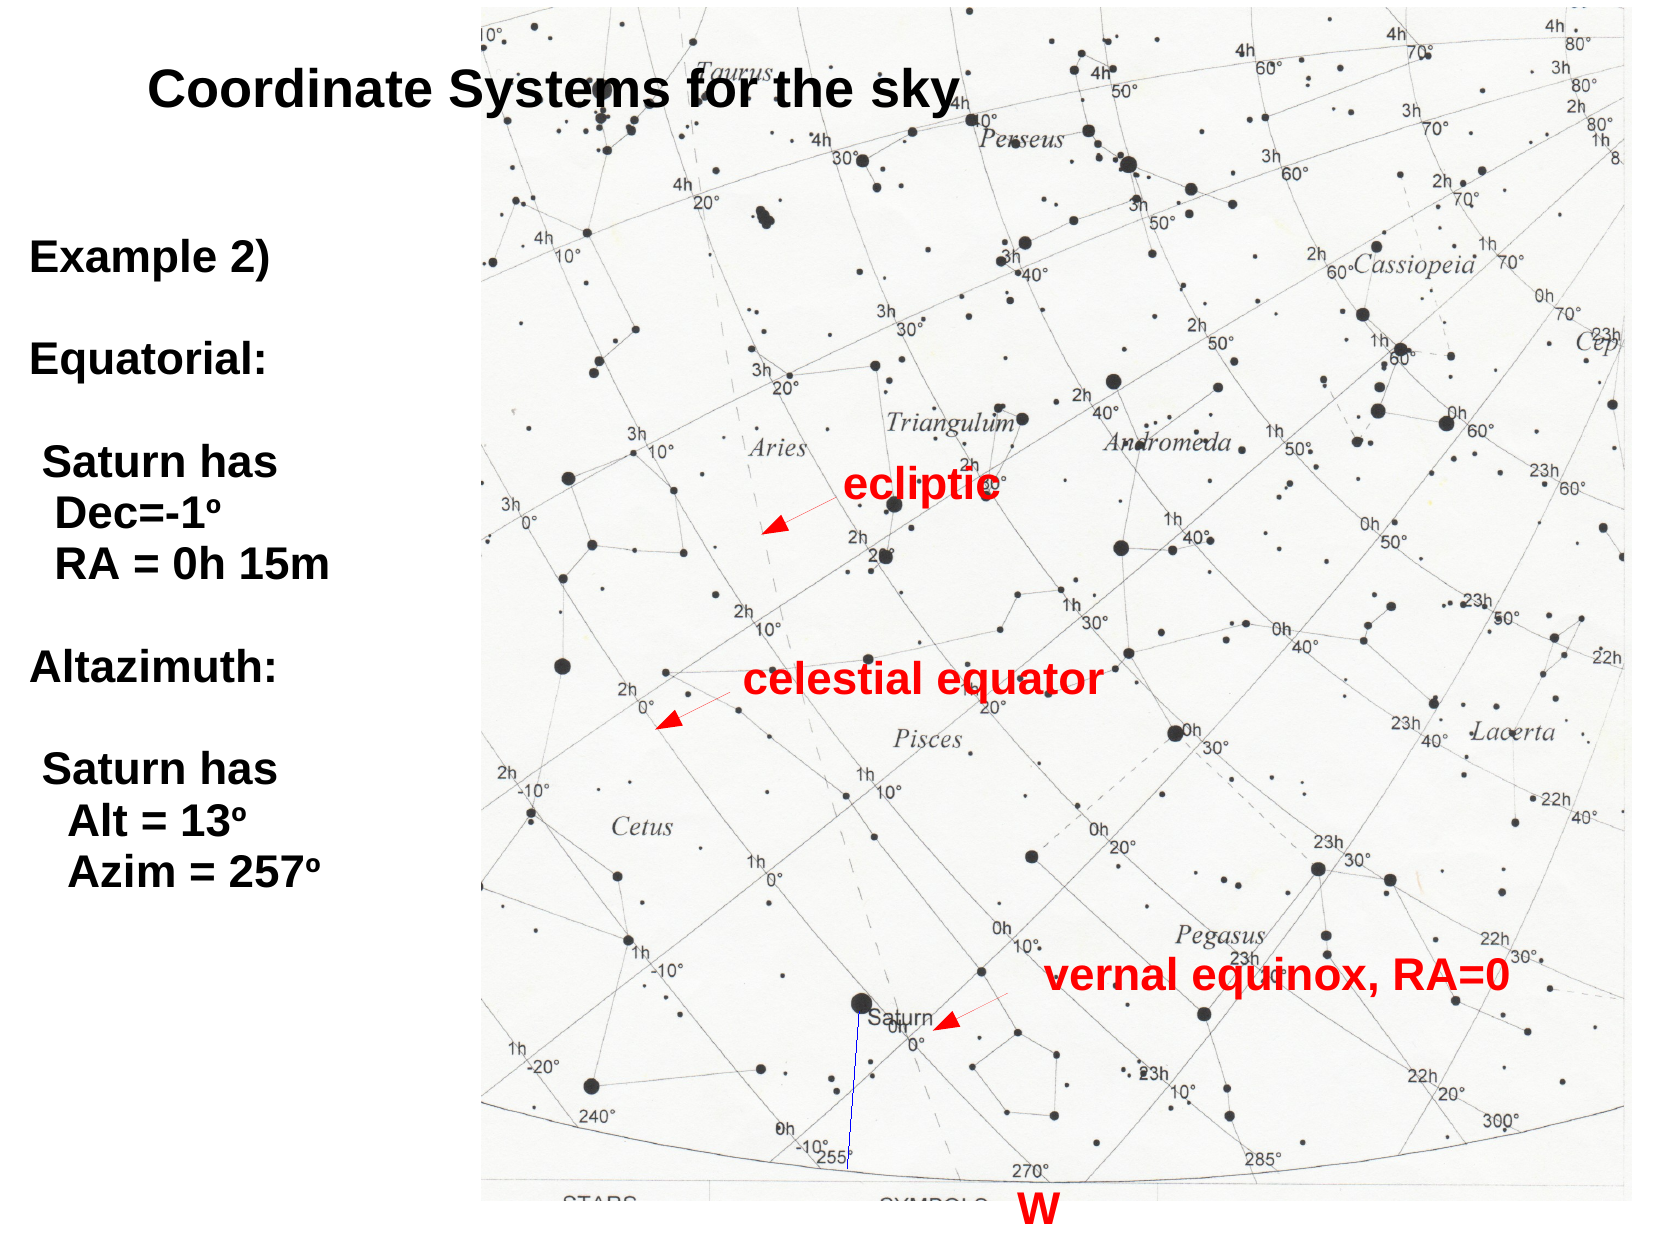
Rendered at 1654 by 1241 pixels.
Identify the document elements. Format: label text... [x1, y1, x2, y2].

text_box vernal equinox, RA=0 [1028, 941, 1526, 1008]
text_box ecliptic [828, 450, 1016, 518]
text_box W [1002, 1176, 1076, 1241]
text_box celestial equator [727, 645, 1120, 713]
picture [481, 7, 1632, 1201]
text_box Coordinate Systems for the sky [132, 51, 977, 127]
text_box Example 2) Equatorial: Saturn has Dec=-1º RA = 0h 15m Altazimuth: Saturn has Alt = 13º Azim = 257º [14, 223, 525, 1045]
